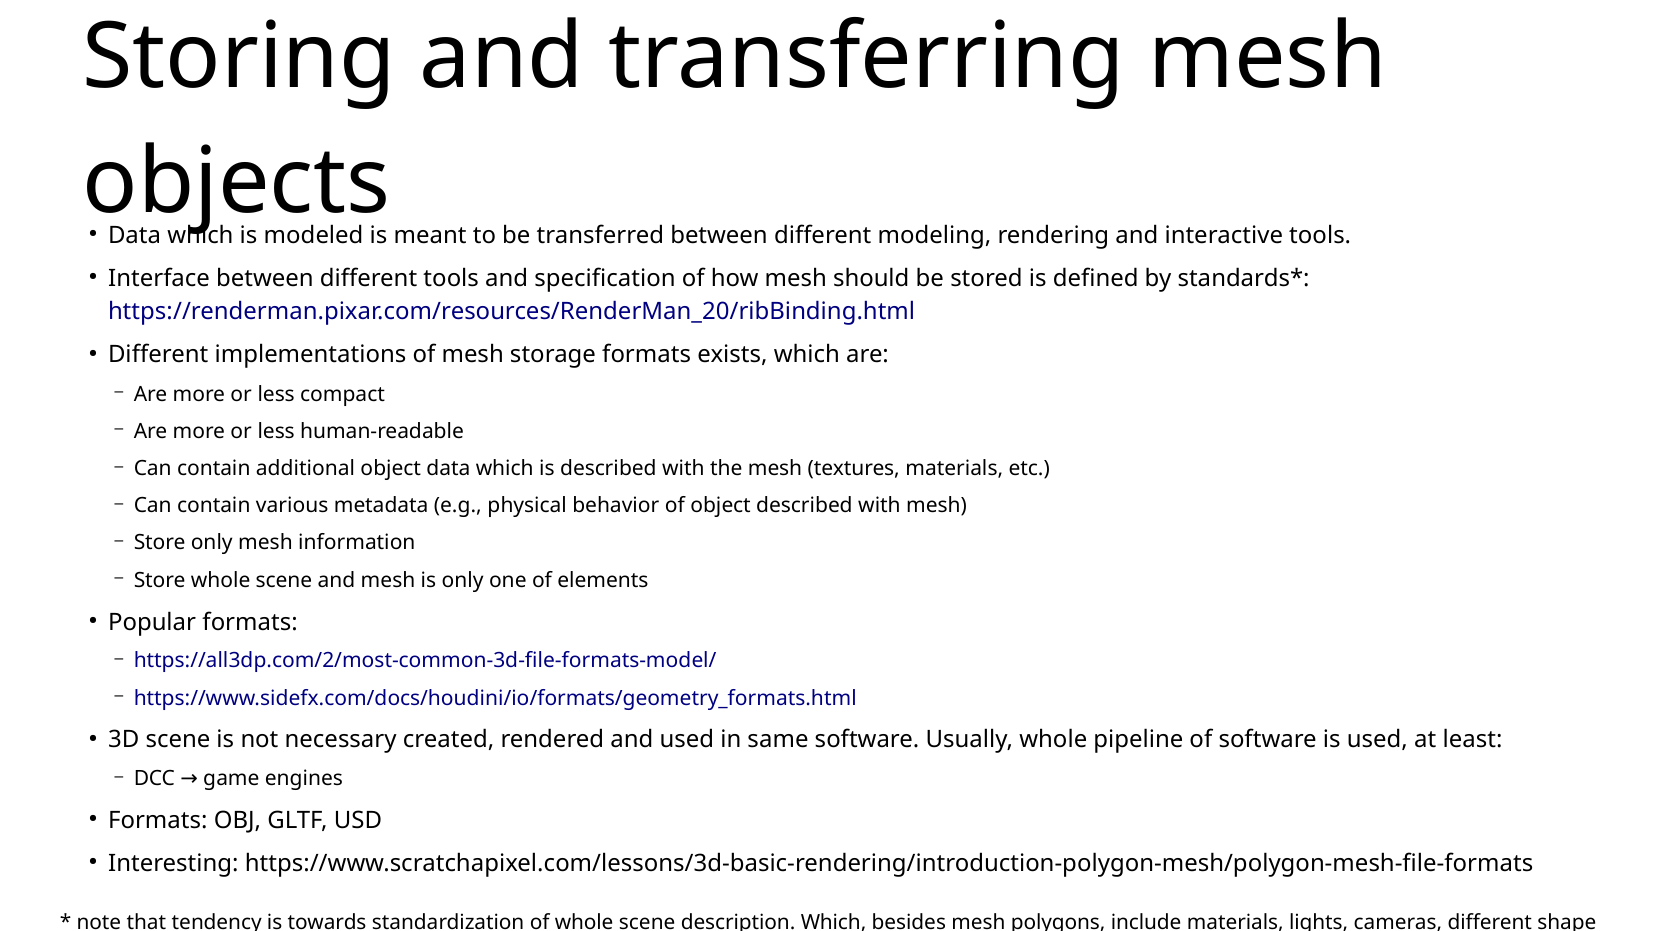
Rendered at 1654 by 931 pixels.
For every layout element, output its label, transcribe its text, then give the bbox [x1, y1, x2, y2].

title Storing and transferring mesh objects [82, 7, 1571, 217]
text_box * note that tendency is towards standardization of whole scene description. Which, besides mesh polygons, include materials, lights, cameras, different shape representations, etc. [45, 900, 1636, 931]
list Data which is modeled is meant to be transferred between different modeling, rendering and interactive tools. Interface between different tools and specification of how mesh should be stored is defined by standards*: https://renderman.pixar.com/resources/RenderMan_20/ribBinding.html Different implementations of mesh storage formats exists, which are: Are more or less compact Are more or less human-readable Can contain additional object data which is described with the mesh (textures, materials, etc.) Can contain various metadata (e.g., physical behavior of object described with mesh) Store only mesh information Store whole scene and mesh is only one of elements Popular formats: https://all3dp.com/2/most-common-3d-file-formats-model/ https://www.sidefx.com/docs/houdini/io/formats/geometry_formats.html 3D scene is not necessary created, rendered and used in same software. Usually, whole pipeline of software is used, at least: DCC → game engines Formats: OBJ, GLTF, USD Interesting: https://www.scratchapixel.com/lessons/3d-basic-rendering/introduction-polygon-mesh/polygon-mesh-file-formats [82, 217, 1571, 900]
